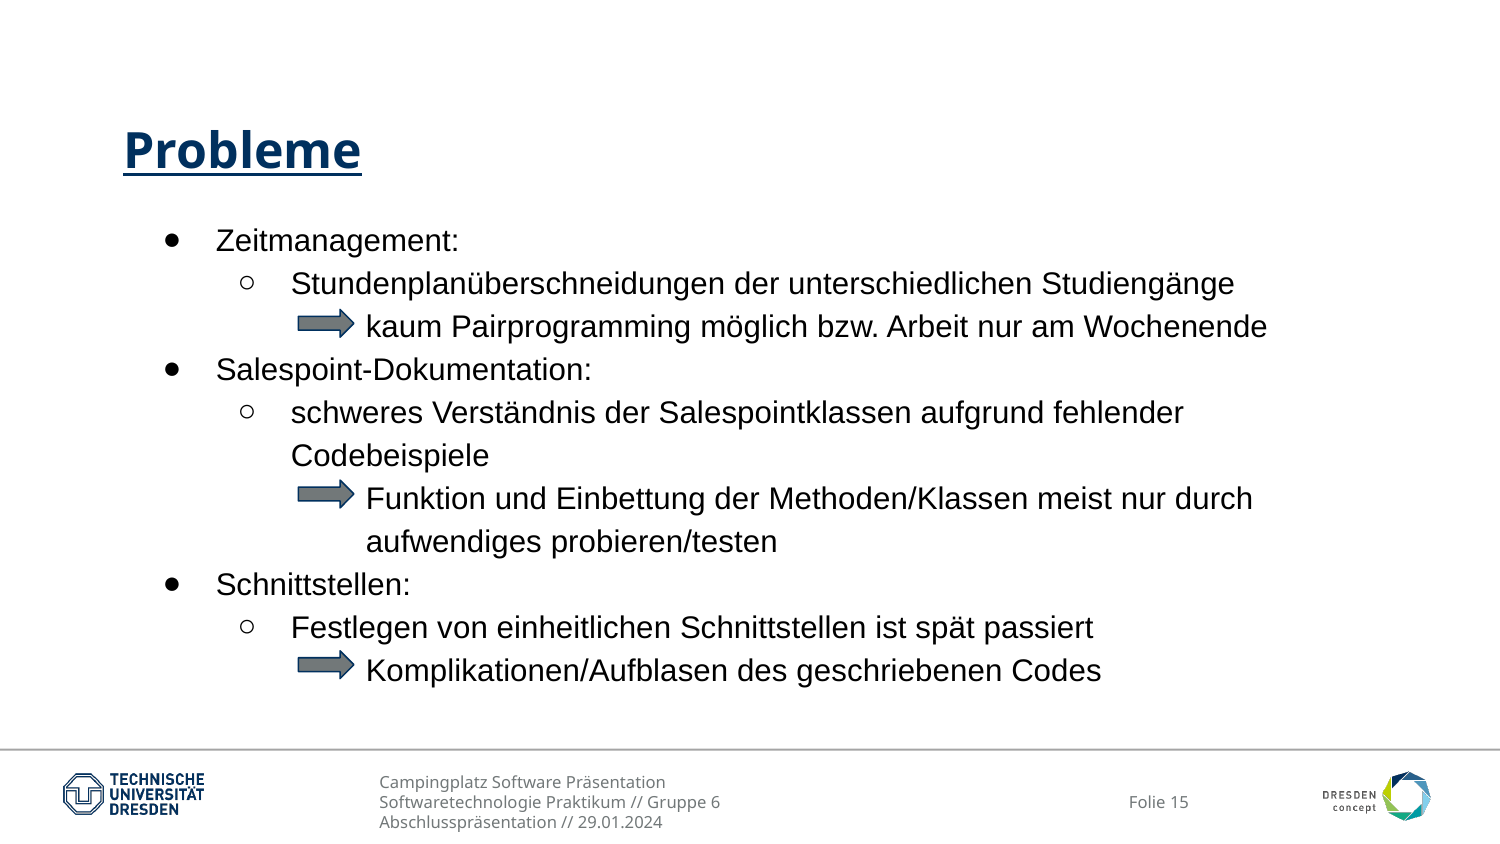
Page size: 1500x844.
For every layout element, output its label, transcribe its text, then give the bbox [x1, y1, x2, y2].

picture [1323, 771, 1431, 821]
picture [63, 773, 204, 815]
list Zeitmanagement: Stundenplanüberschneidungen der unterschiedlichen Studiengänge kaum Pairprogramming möglich bzw. Arbeit nur am Wochenende Salespoint-Dokumentation: schweres Verständnis der Salespointklassen aufgrund fehlender Codebeispiele Funktion und Einbettung der Methoden/Klassen meist nur durch aufwendiges probieren/testen Schnittstellen: Festlegen von einheitlichen Schnittstellen ist spät passiert Komplikationen/Aufblasen des geschriebenen Codes [125, 206, 1376, 728]
text_box [298, 480, 354, 508]
text_box [298, 309, 354, 338]
text_box [298, 650, 354, 679]
title Probleme [108, 77, 1328, 221]
